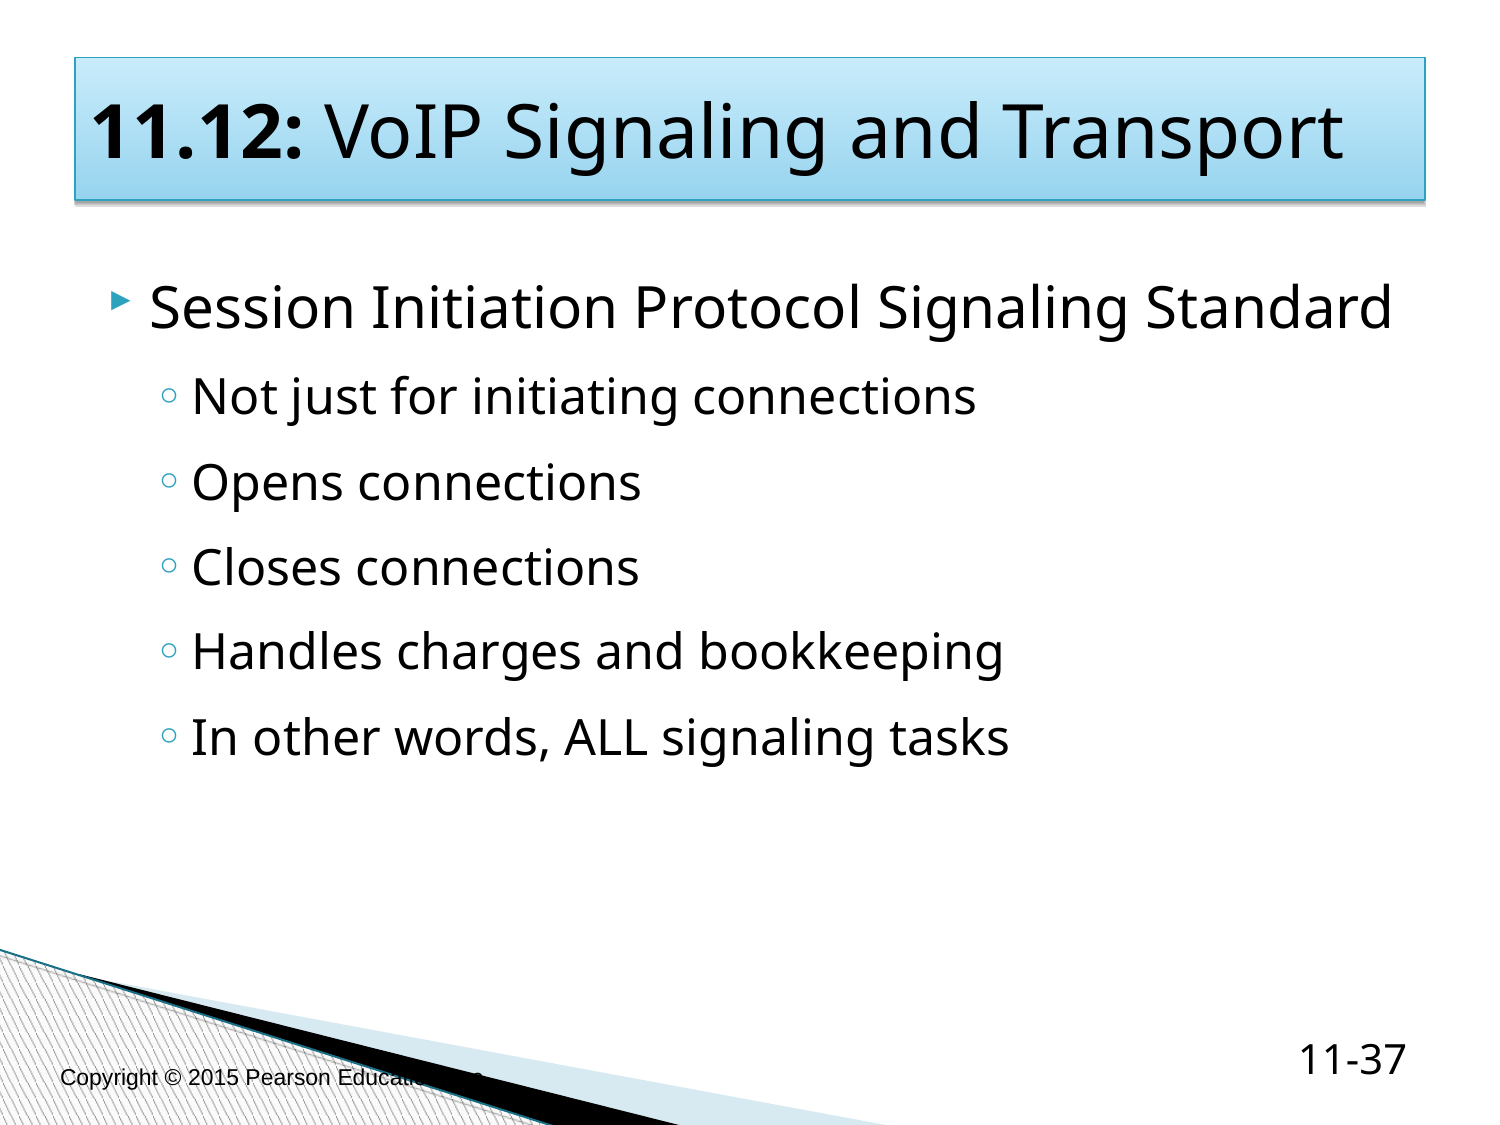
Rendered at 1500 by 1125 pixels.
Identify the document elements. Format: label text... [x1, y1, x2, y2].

list Session Initiation Protocol Signaling Standard Not just for initiating connections Opens connections Closes connections Handles charges and bookkeeping In other words, ALL signaling tasks [75, 262, 1425, 986]
footer Copyright © 2015 Pearson Education, Inc. [37, 1050, 513, 1098]
title 11.12: VoIP Signaling and Transport [75, 57, 1425, 200]
picture [0, 952, 543, 1125]
slide_number 11-<number> [1250, 1037, 1423, 1098]
